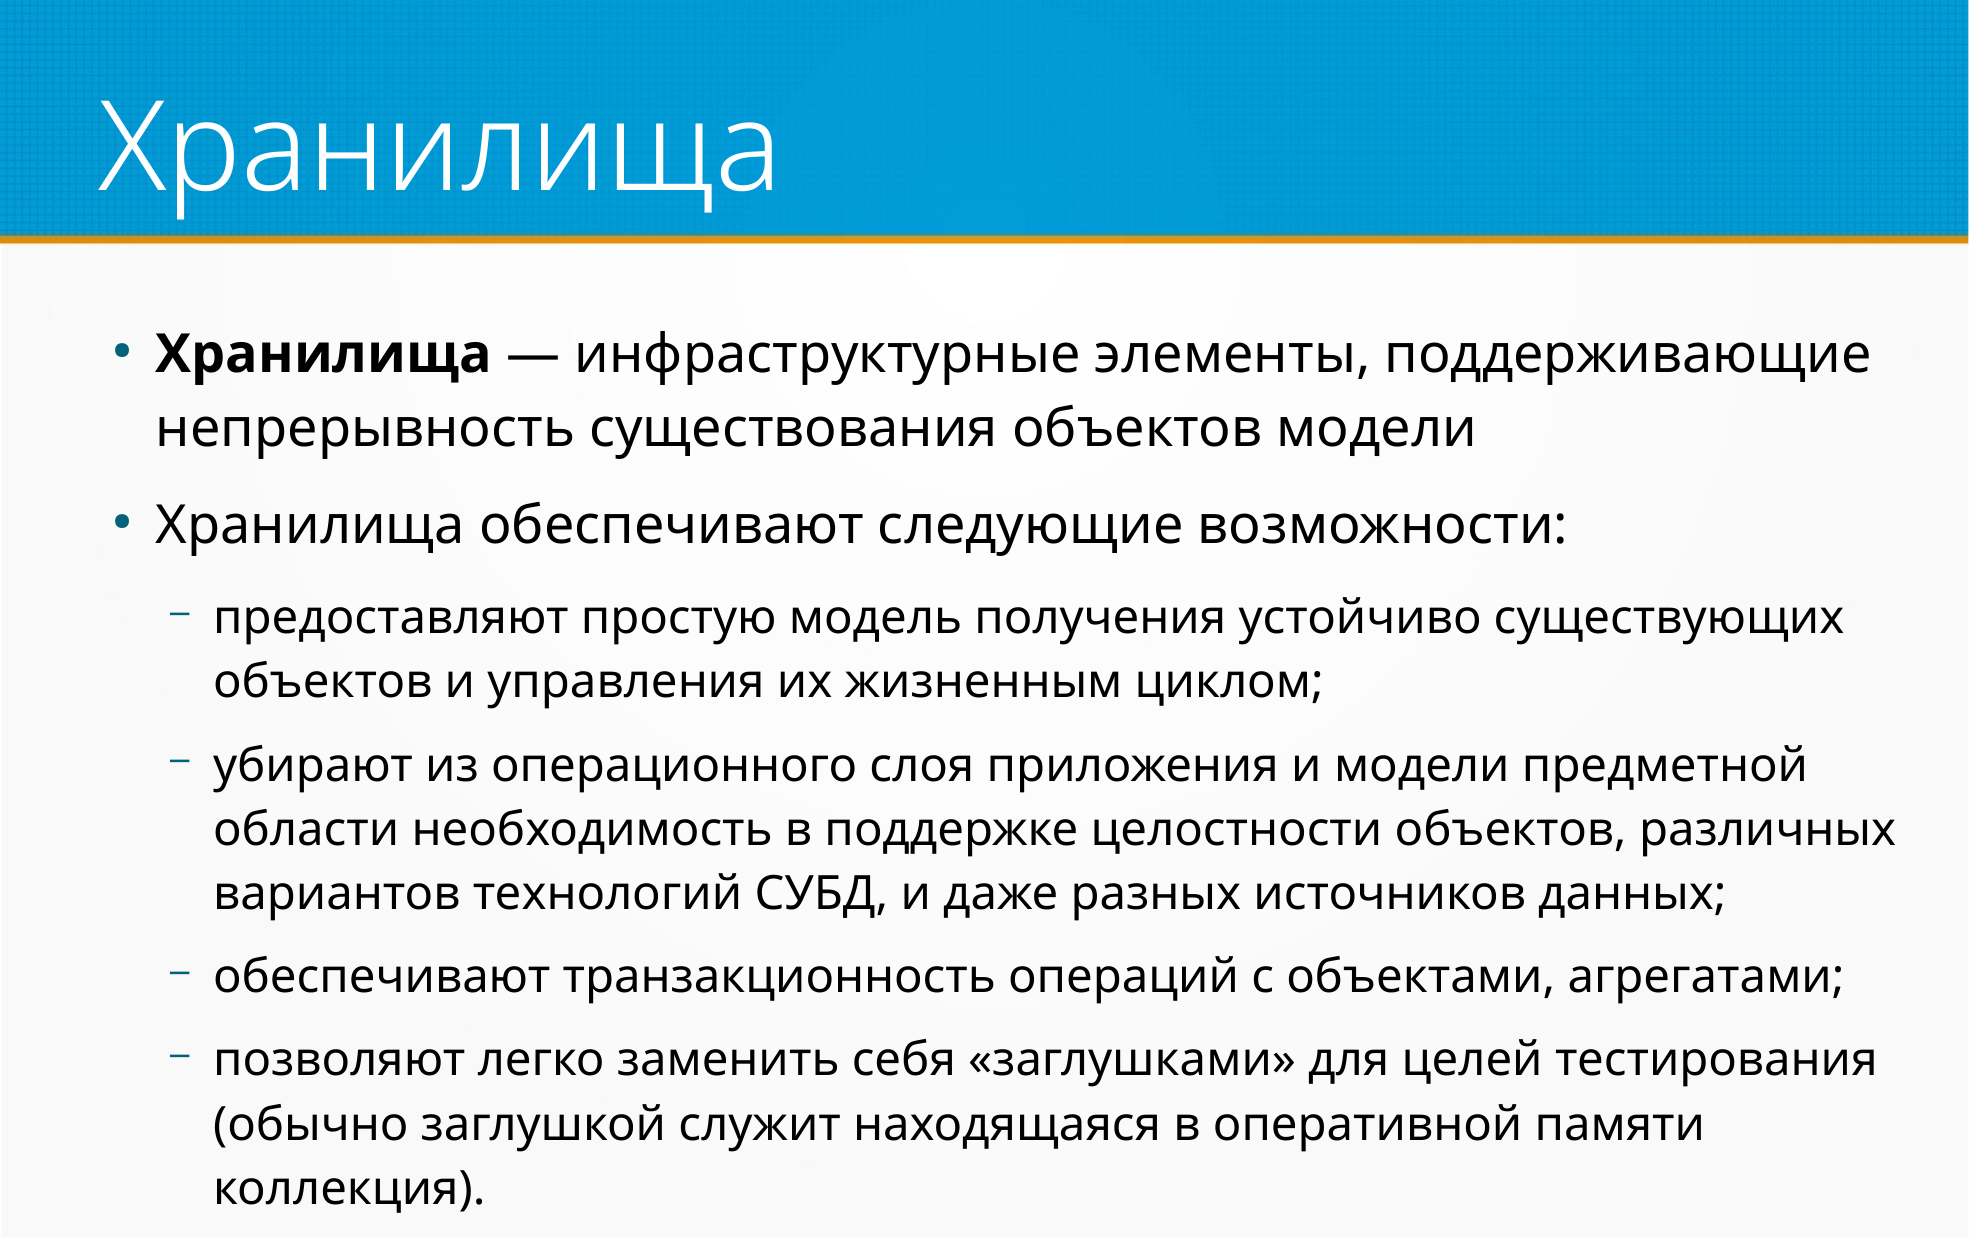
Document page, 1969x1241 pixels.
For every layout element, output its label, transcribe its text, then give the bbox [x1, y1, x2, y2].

list Хранилища — инфраструктурные элементы, поддерживающие непрерывность существования объектов модели Хранилища обеспечивают следующие возможности: предоставляют простую модель получения устойчиво существующих объектов и управления их жизненным циклом; убирают из операционного слоя приложения и модели предметной области необходимость в поддержке целостности объектов, различных вариантов технологий СУБД, и даже разных источников данных; обеспечивают транзакционность операций с объектами, агрегатами; позволяют легко заменить себя «заглушками» для целей тестирования (обычно заглушкой служит находящаяся в оперативной памяти коллекция). [98, 315, 1949, 1229]
picture [0, 233, 1969, 1241]
title Хранилища [98, 19, 1870, 227]
